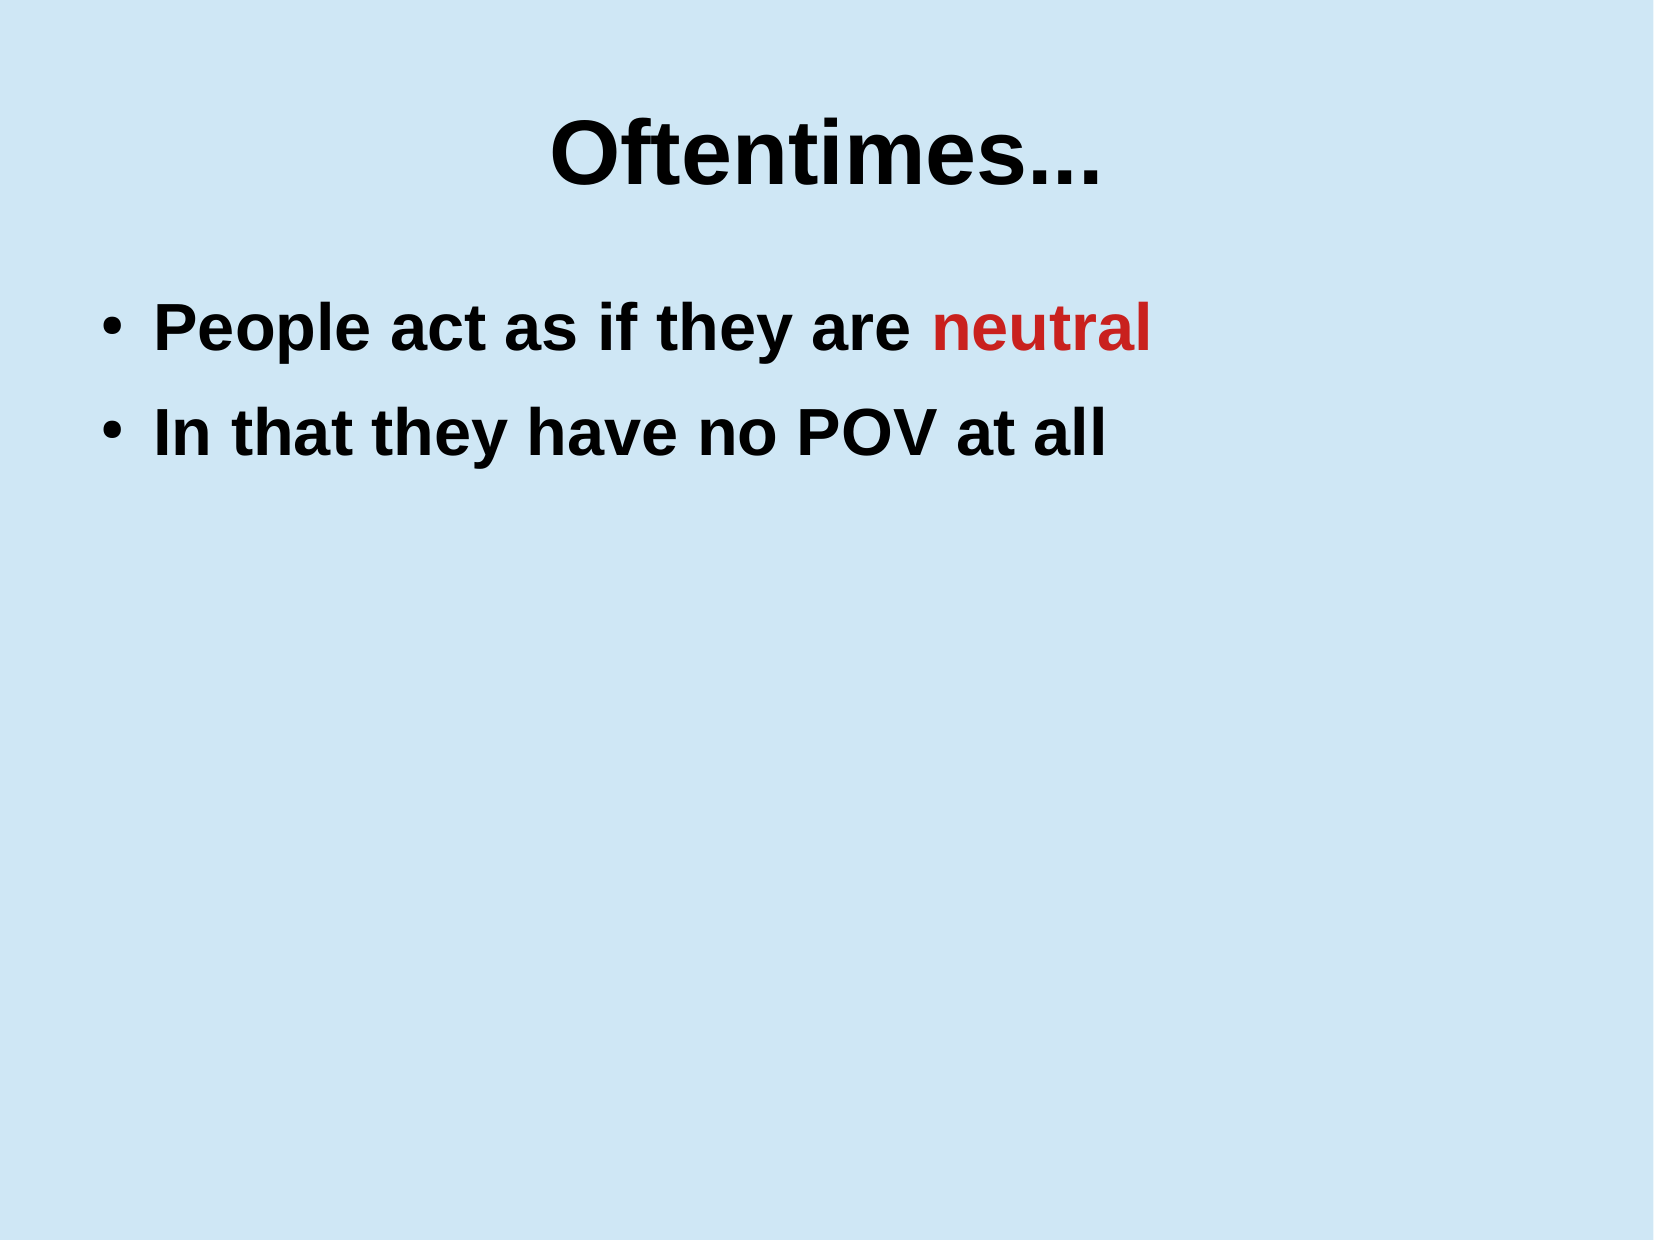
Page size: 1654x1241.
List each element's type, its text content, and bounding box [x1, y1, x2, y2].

list People act as if they are neutral In that they have no POV at all [82, 290, 1571, 1010]
title Oftentimes... [82, 49, 1571, 257]
